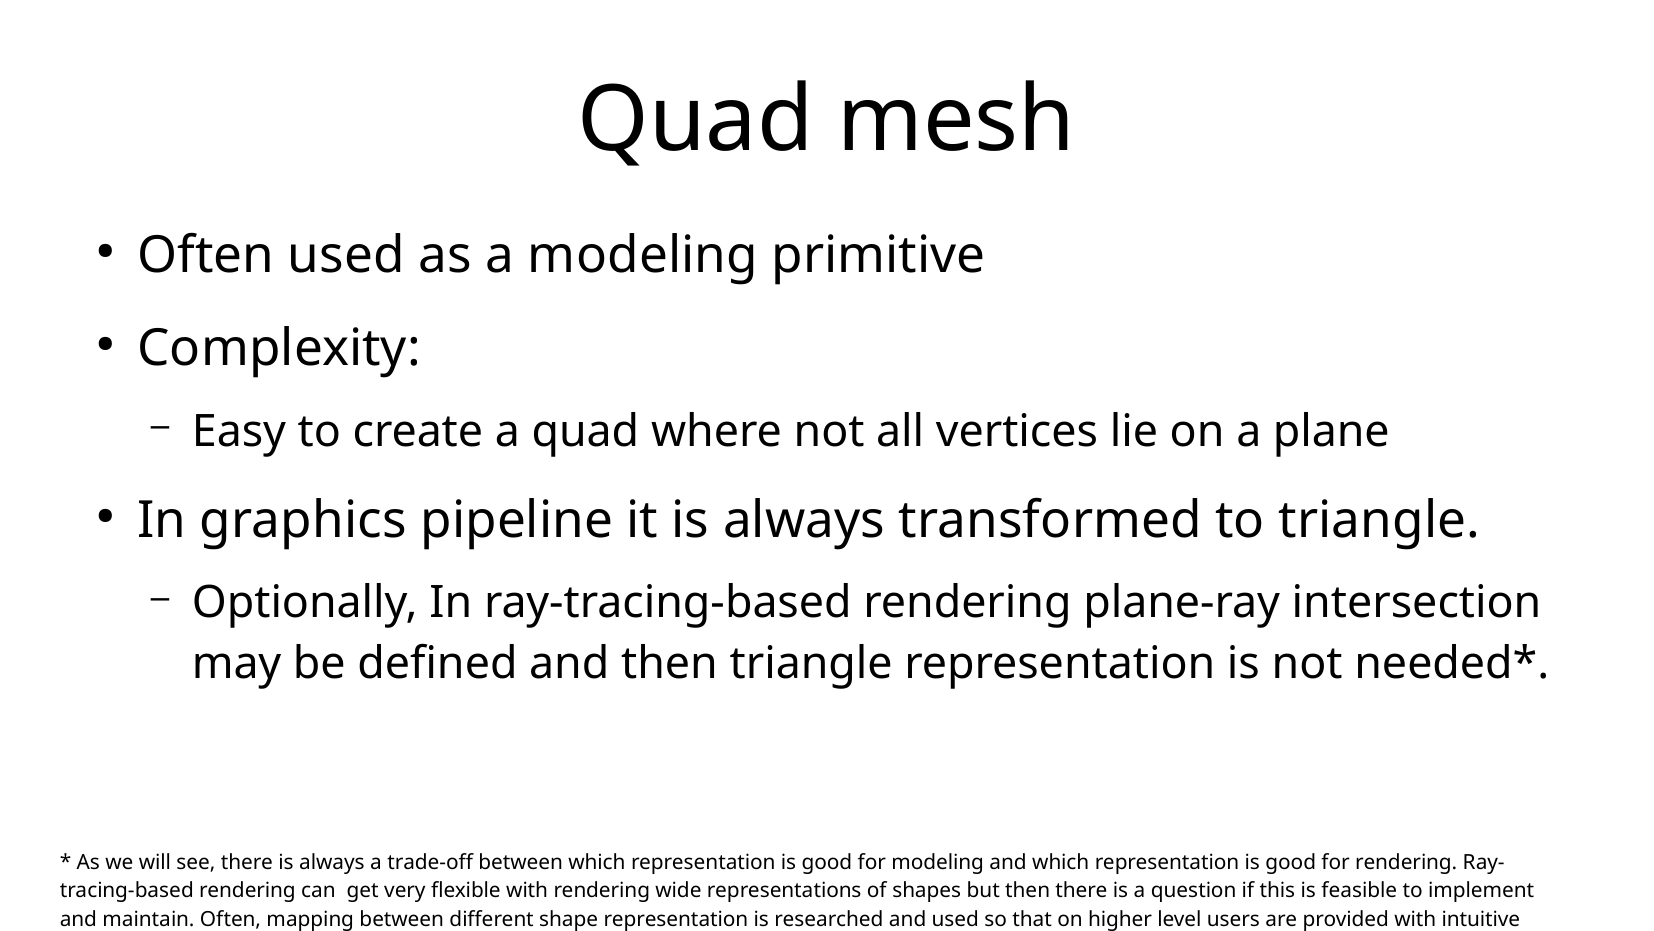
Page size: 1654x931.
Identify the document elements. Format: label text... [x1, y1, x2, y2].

text_box * As we will see, there is always a trade-off between which representation is good for modeling and which representation is good for rendering. Ray-tracing-based rendering can get very flexible with rendering wide representations of shapes but then there is a question if this is feasible to implement and maintain. Often, mapping between different shape representation is researched and used so that on higher level users are provided with intuitive authoring tools and on low level, rendering engine is given efficient representation for rendering process. [45, 840, 1576, 931]
list Often used as a modeling primitive Complexity: Easy to create a quad where not all vertices lie on a plane In graphics pipeline it is always transformed to triangle. Optionally, In ray-tracing-based rendering plane-ray intersection may be defined and then triangle representation is not needed*. [82, 217, 1571, 758]
title Quad mesh [82, 37, 1571, 193]
